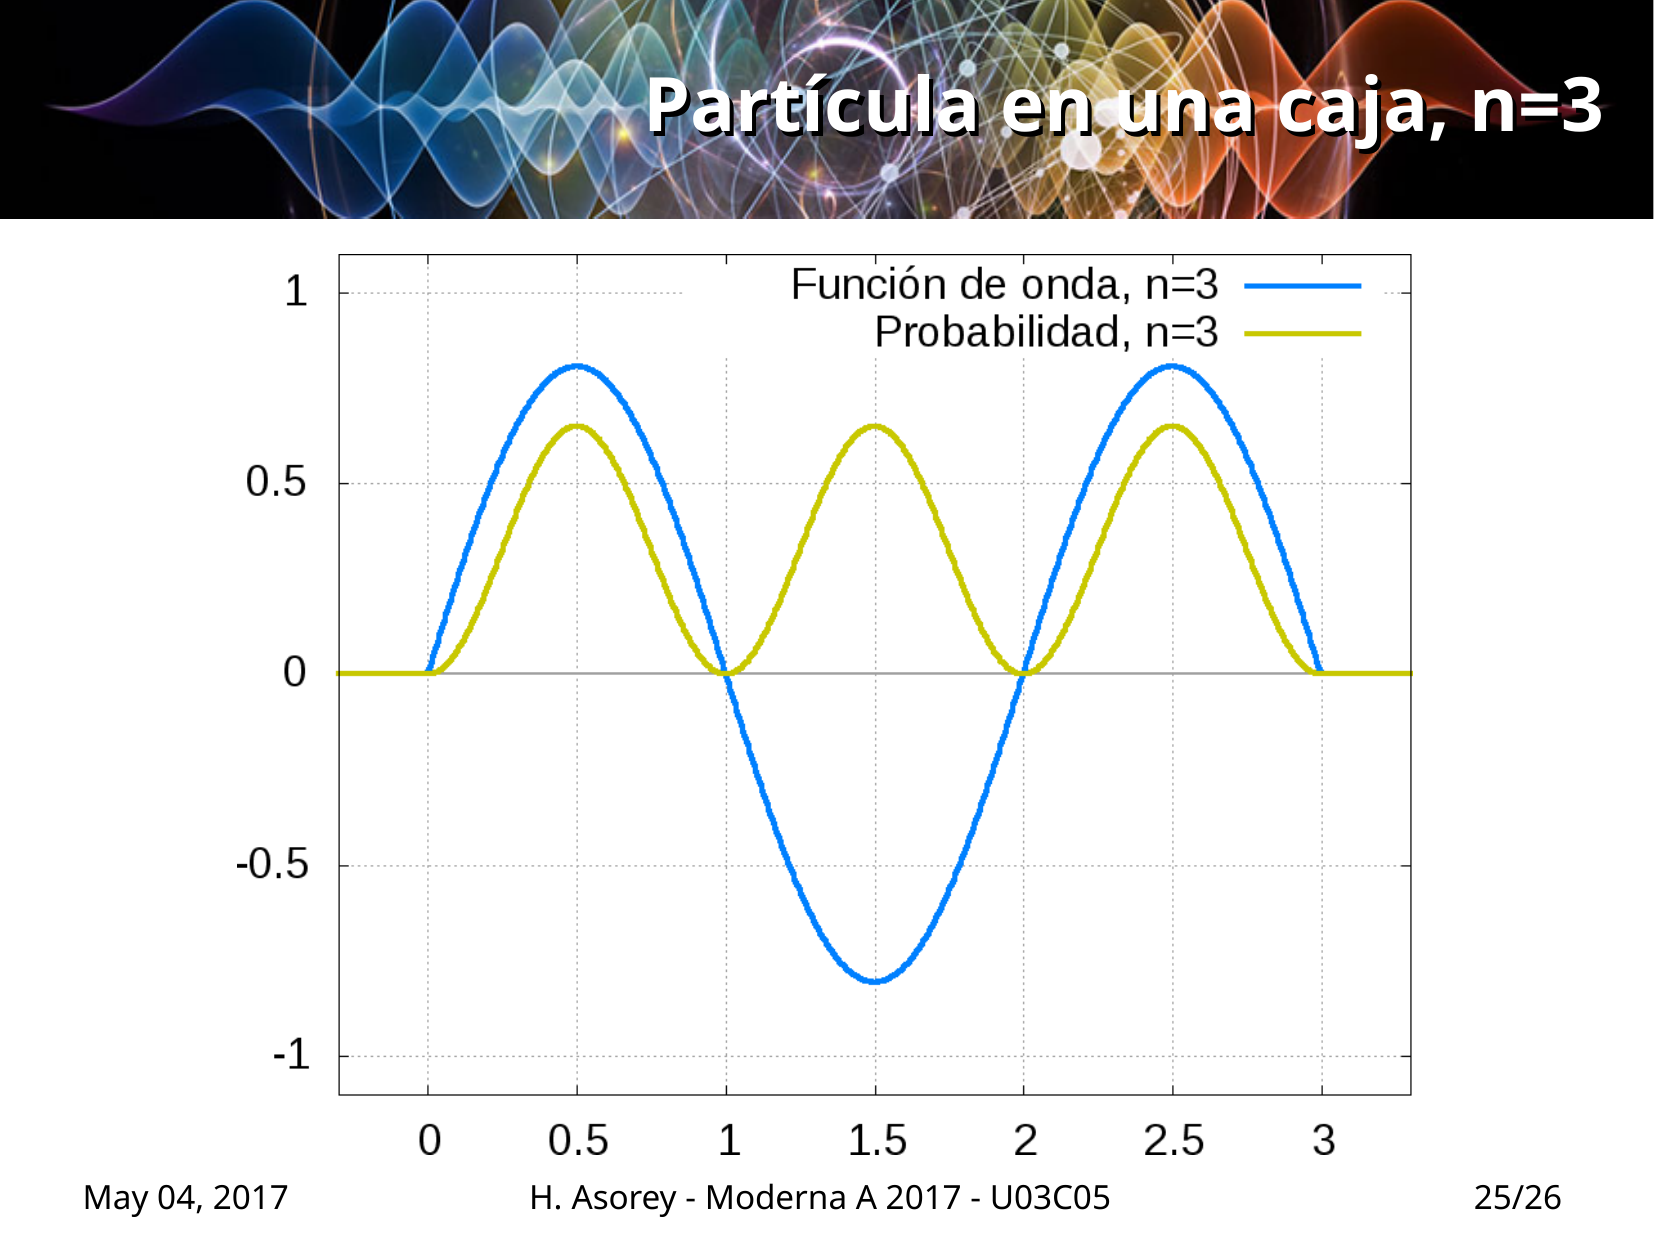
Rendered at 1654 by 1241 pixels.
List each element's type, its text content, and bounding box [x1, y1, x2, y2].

picture [237, 254, 1413, 1156]
title Partícula en una caja, n=3 [45, 15, 1606, 191]
picture [0, 0, 1654, 219]
